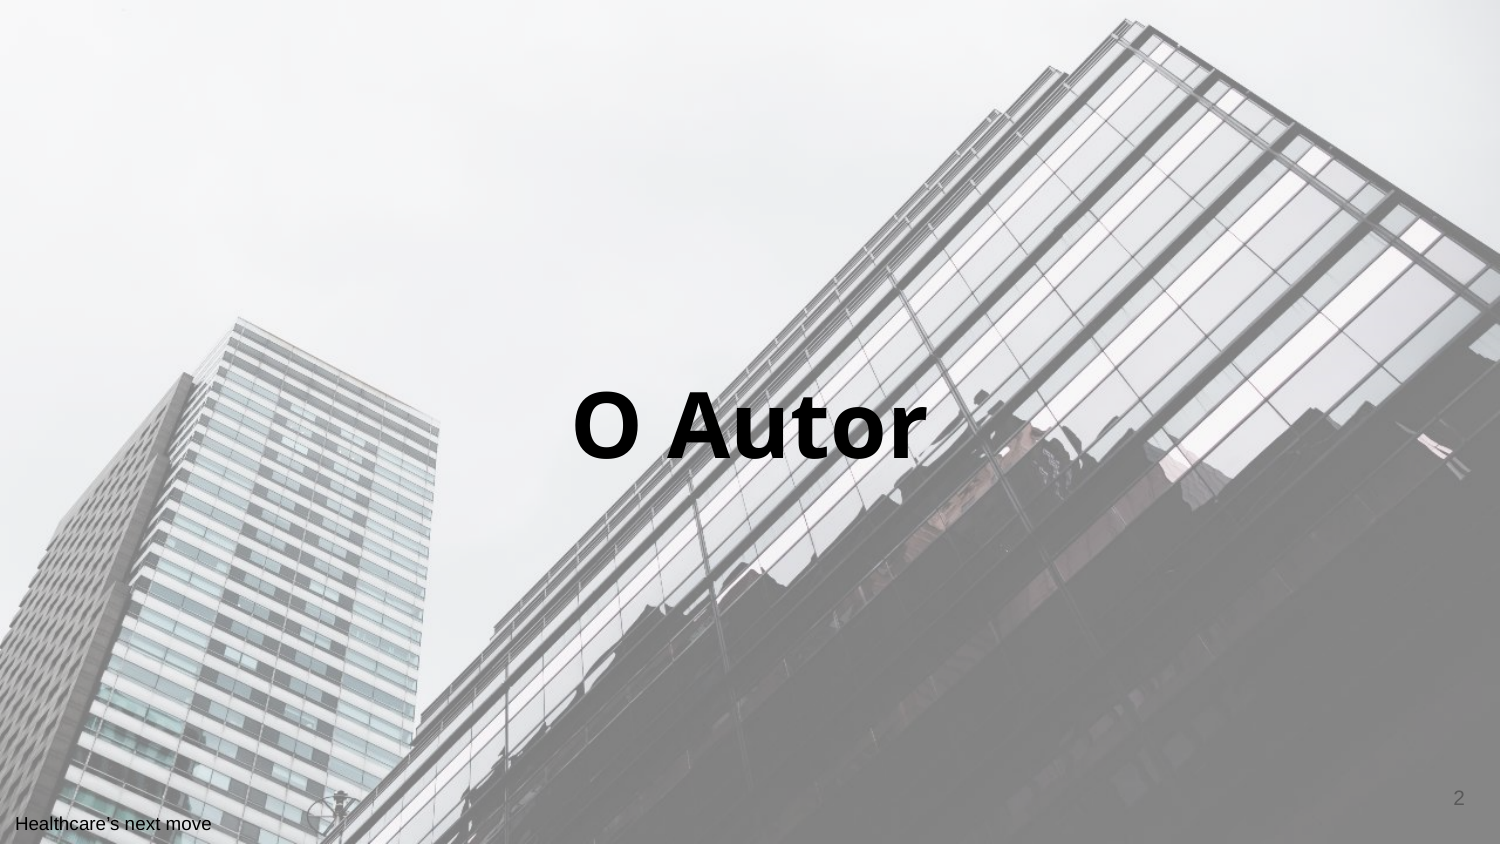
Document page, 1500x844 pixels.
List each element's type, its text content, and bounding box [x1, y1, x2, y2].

slide_number <number> [1389, 764, 1480, 830]
title O Autor [51, 352, 1449, 491]
picture [0, 0, 1500, 844]
